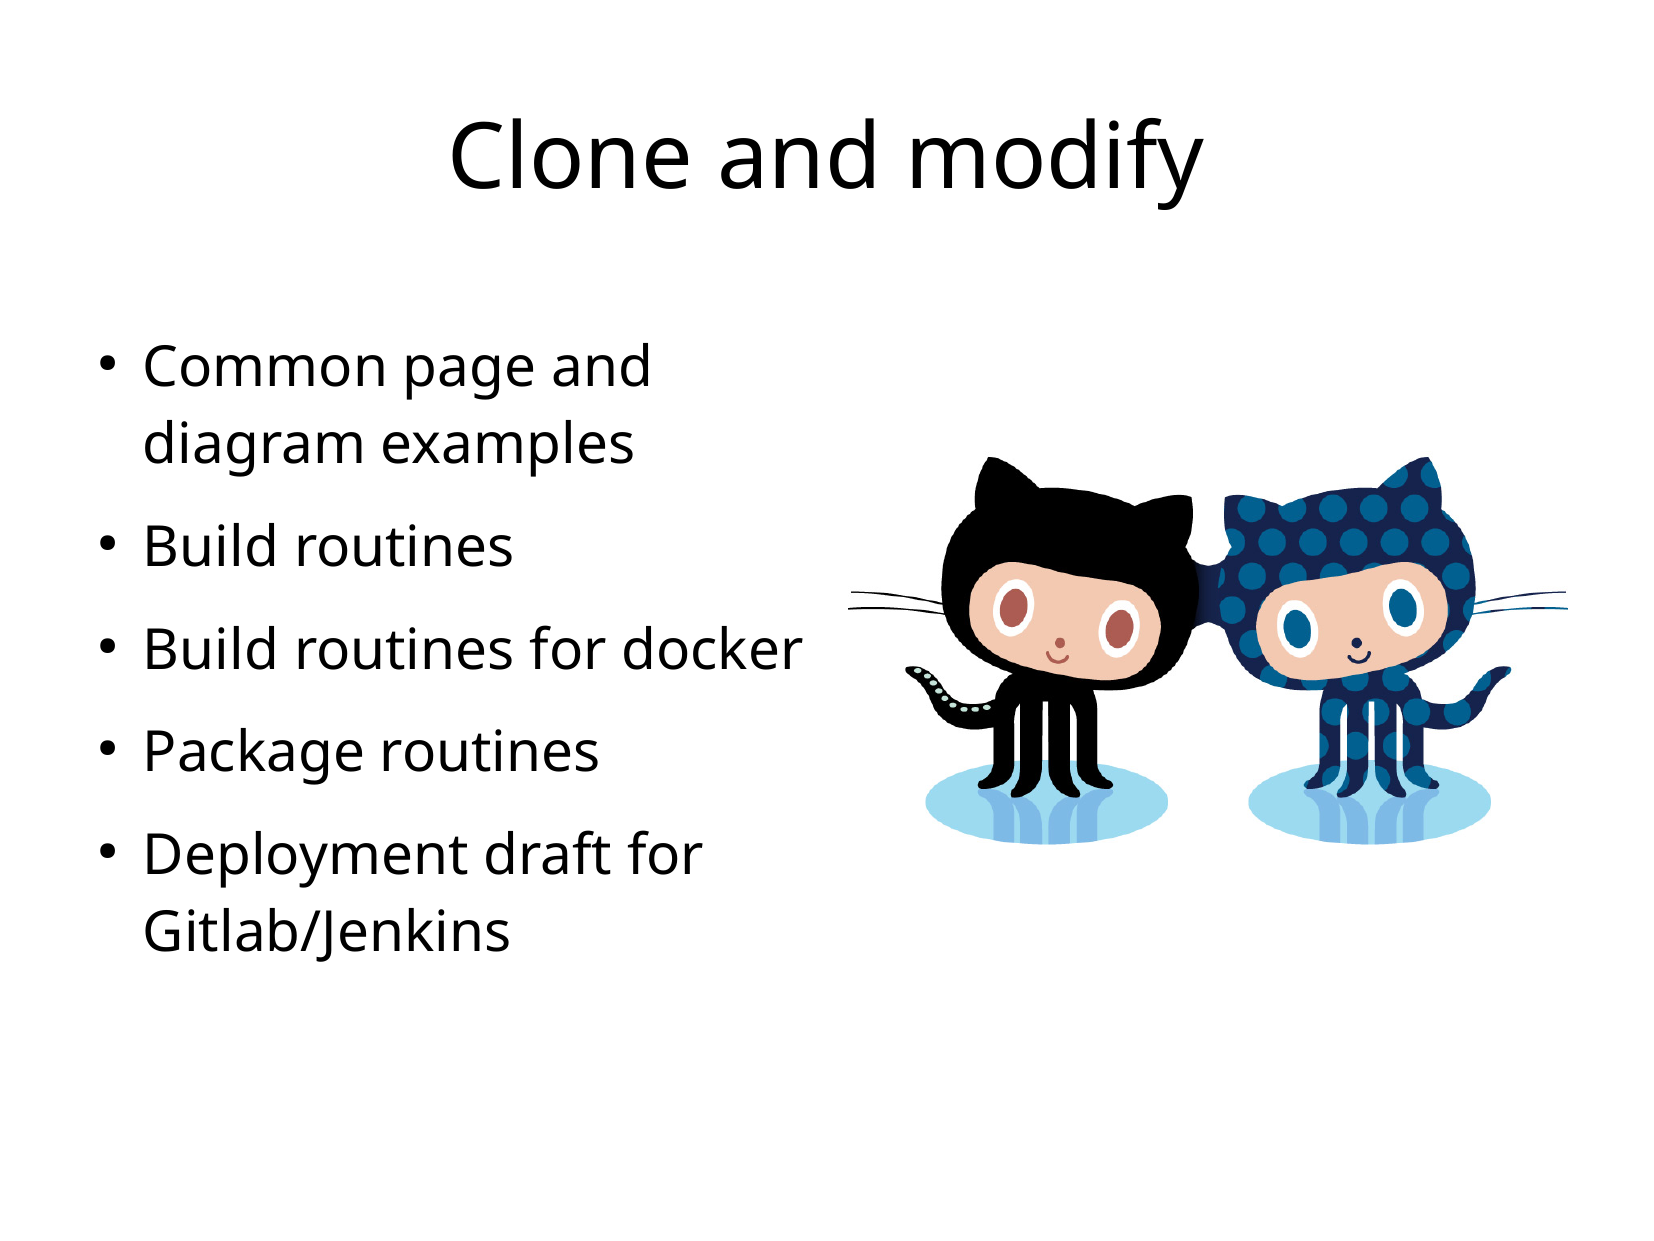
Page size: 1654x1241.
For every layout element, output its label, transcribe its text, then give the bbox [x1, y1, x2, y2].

list Common page and diagram examples Build routines Build routines for docker Package routines Deployment draft for Gitlab/Jenkins [82, 325, 809, 1045]
picture [848, 290, 1568, 1010]
title Clone and modify [82, 49, 1571, 257]
